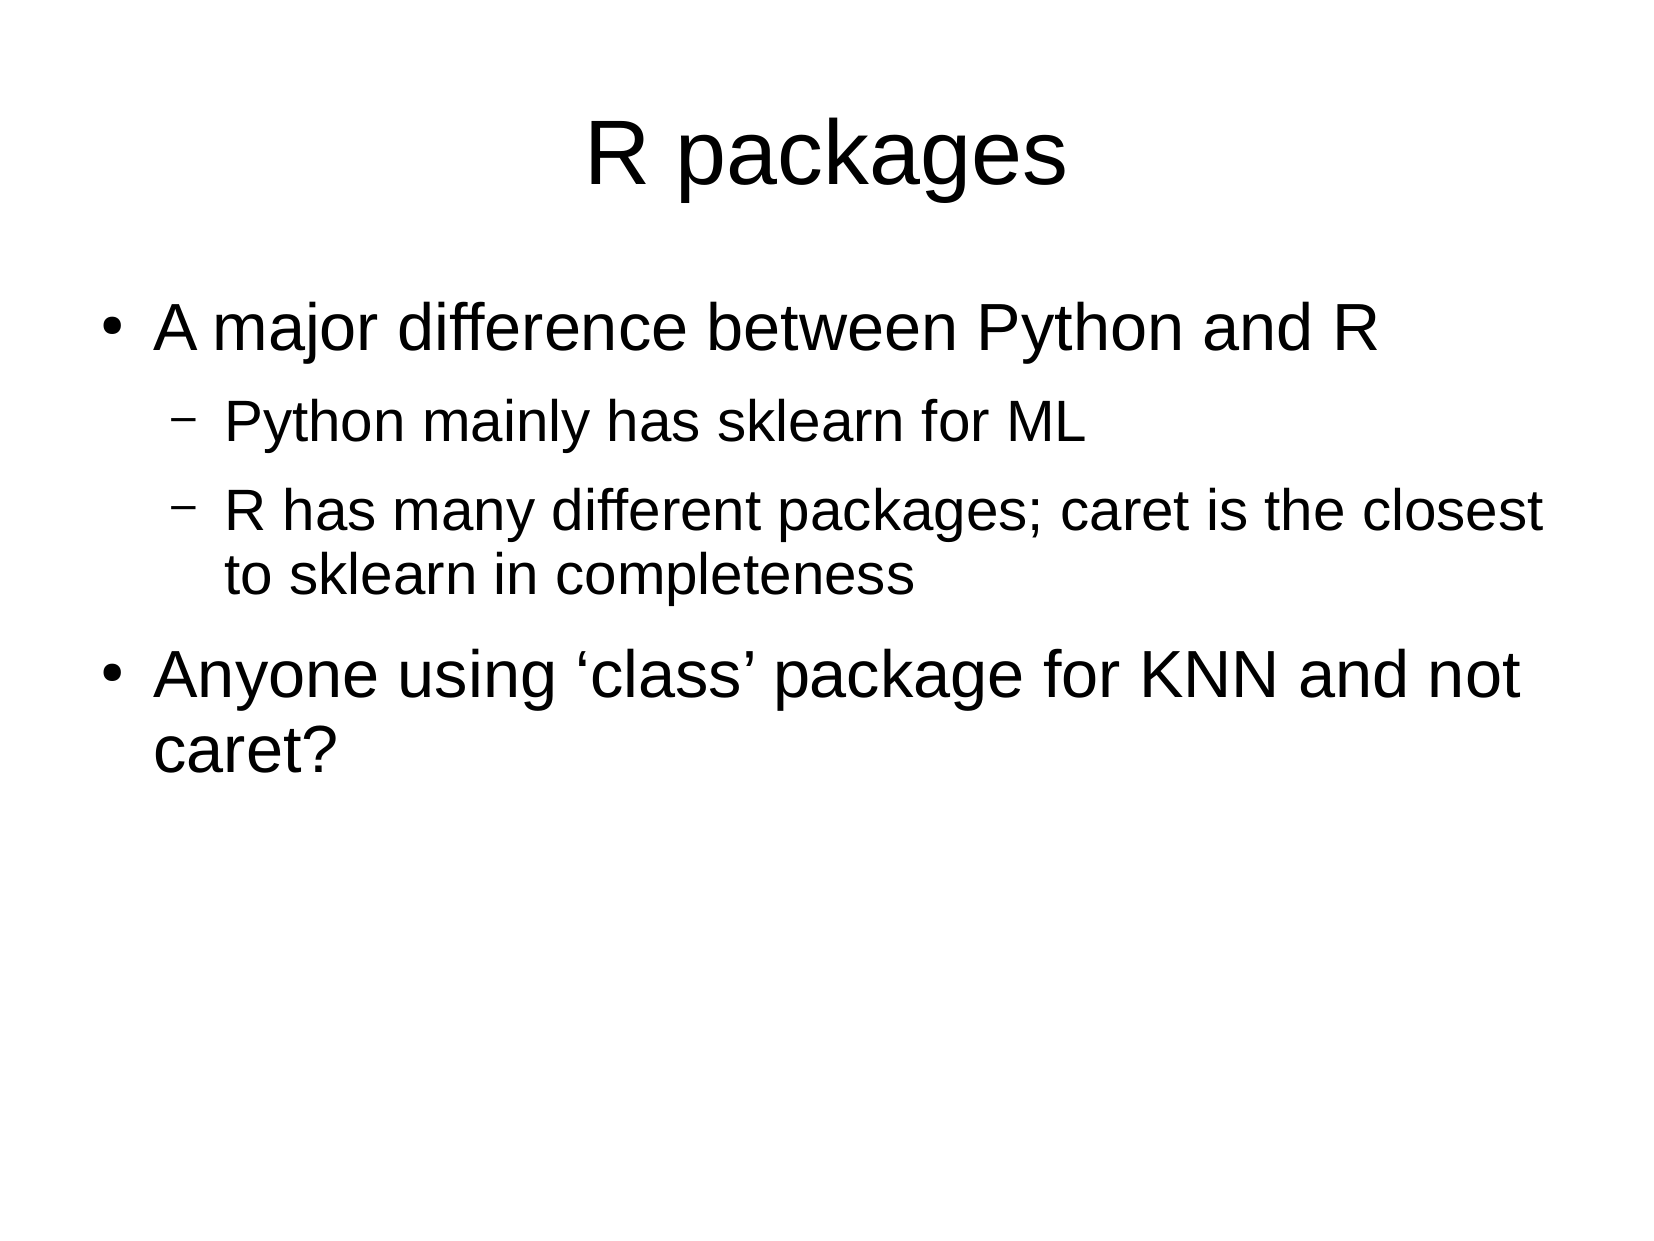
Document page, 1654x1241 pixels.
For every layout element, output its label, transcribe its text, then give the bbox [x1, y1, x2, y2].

list A major difference between Python and R Python mainly has sklearn for ML R has many different packages; caret is the closest to sklearn in completeness Anyone using ‘class’ package for KNN and not caret? [82, 290, 1571, 1010]
title R packages [82, 49, 1571, 257]
